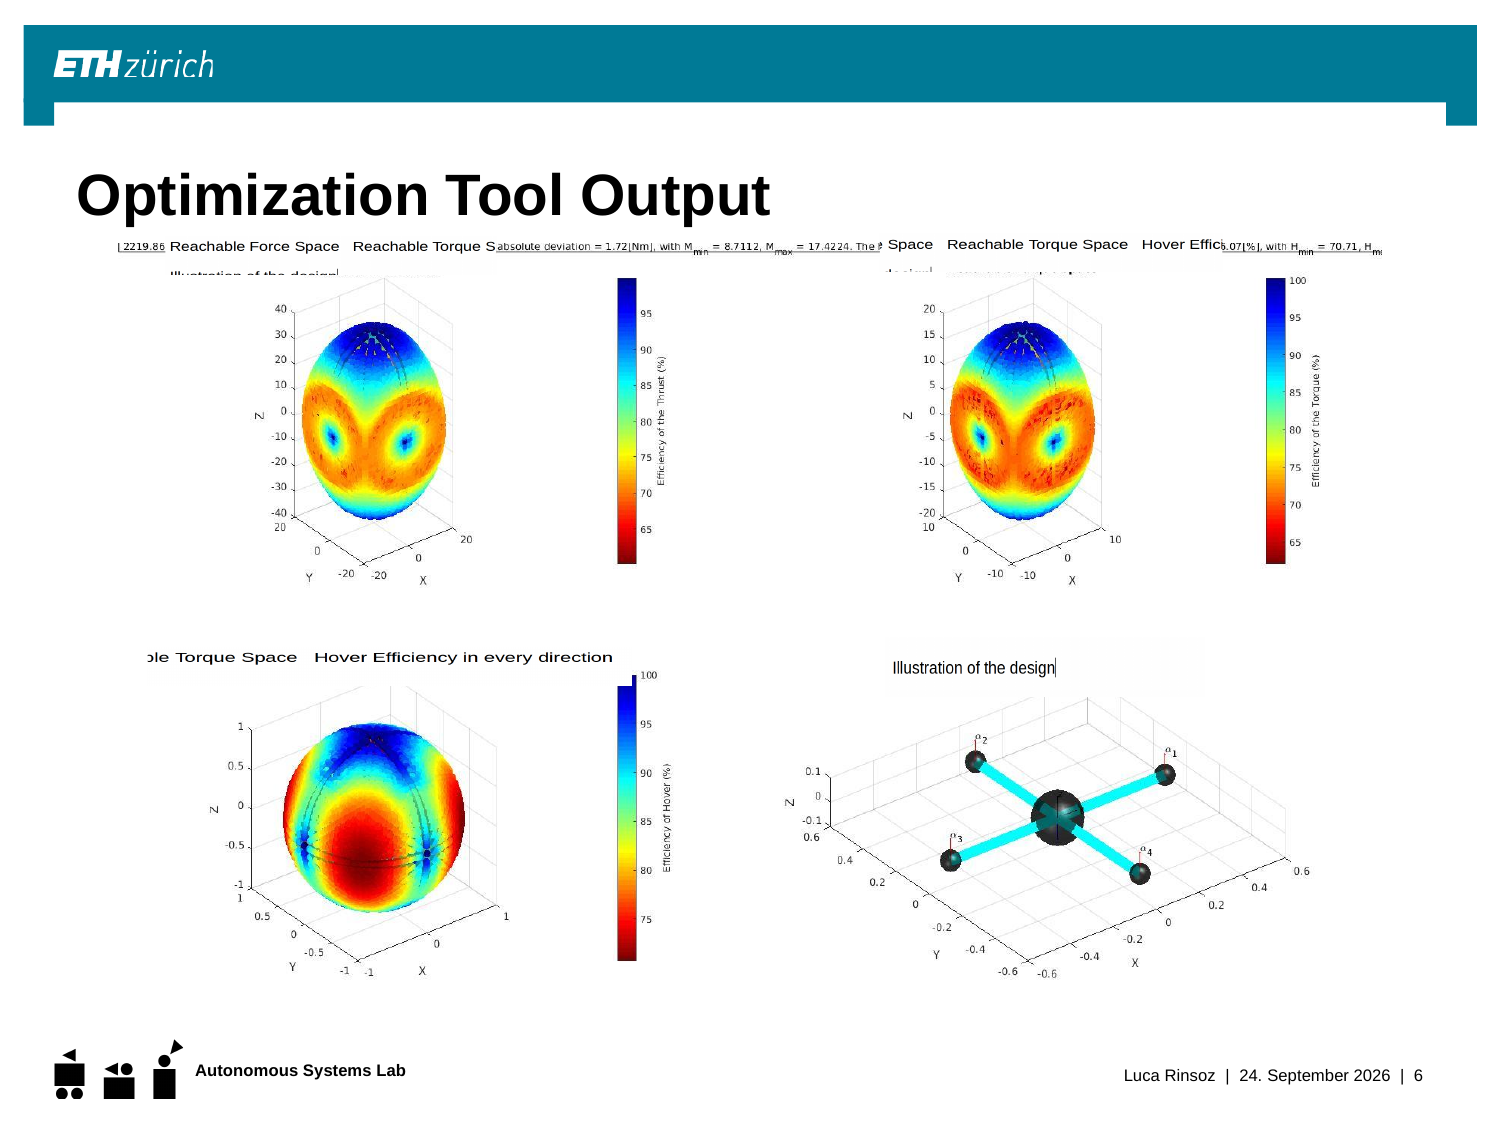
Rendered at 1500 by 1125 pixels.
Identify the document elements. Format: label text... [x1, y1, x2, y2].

title Optimization Tool Output [53, 101, 1447, 290]
picture [118, 233, 1382, 1017]
